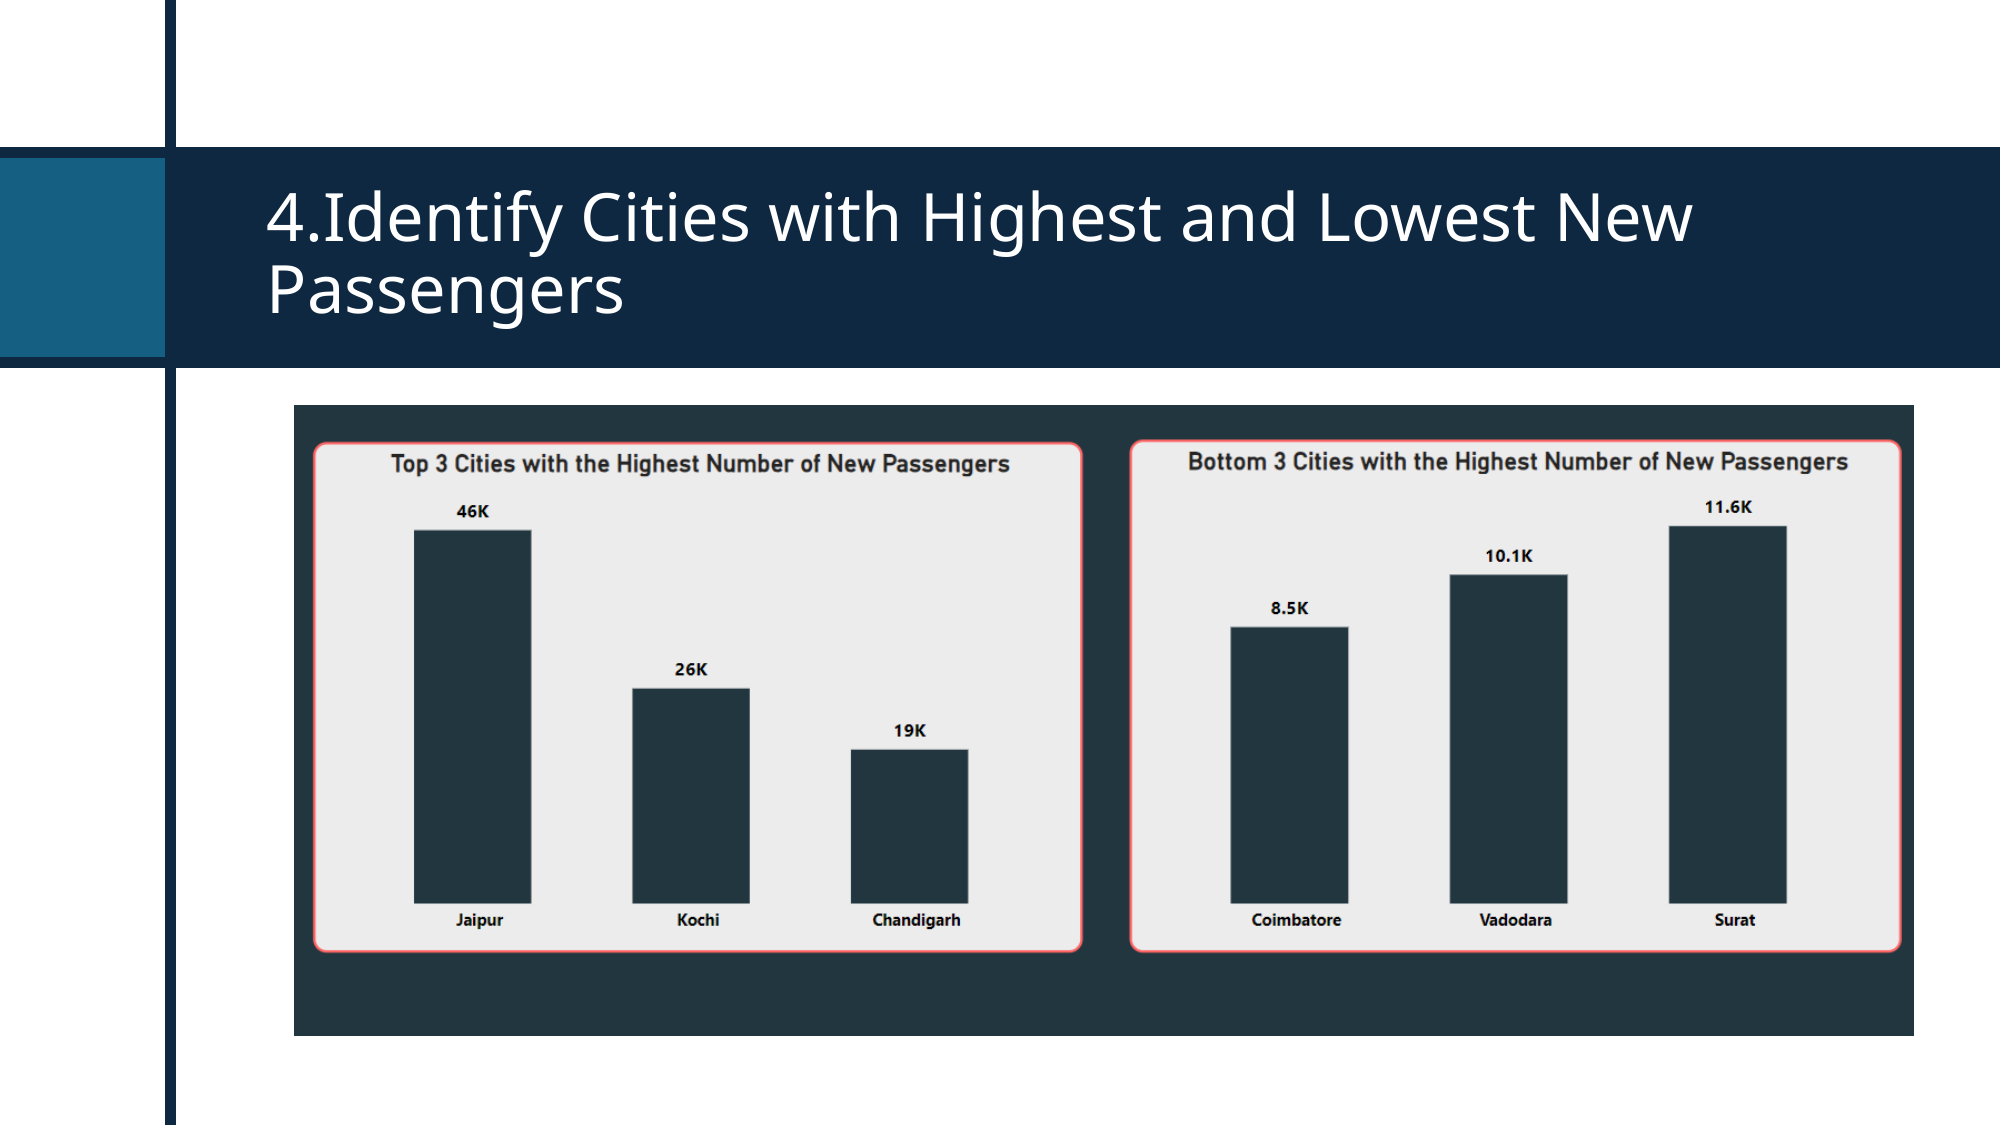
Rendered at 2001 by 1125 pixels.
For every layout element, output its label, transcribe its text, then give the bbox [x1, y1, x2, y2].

title 4.Identify Cities with Highest and Lowest New Passengers [251, 171, 1895, 341]
picture [294, 405, 1914, 1036]
